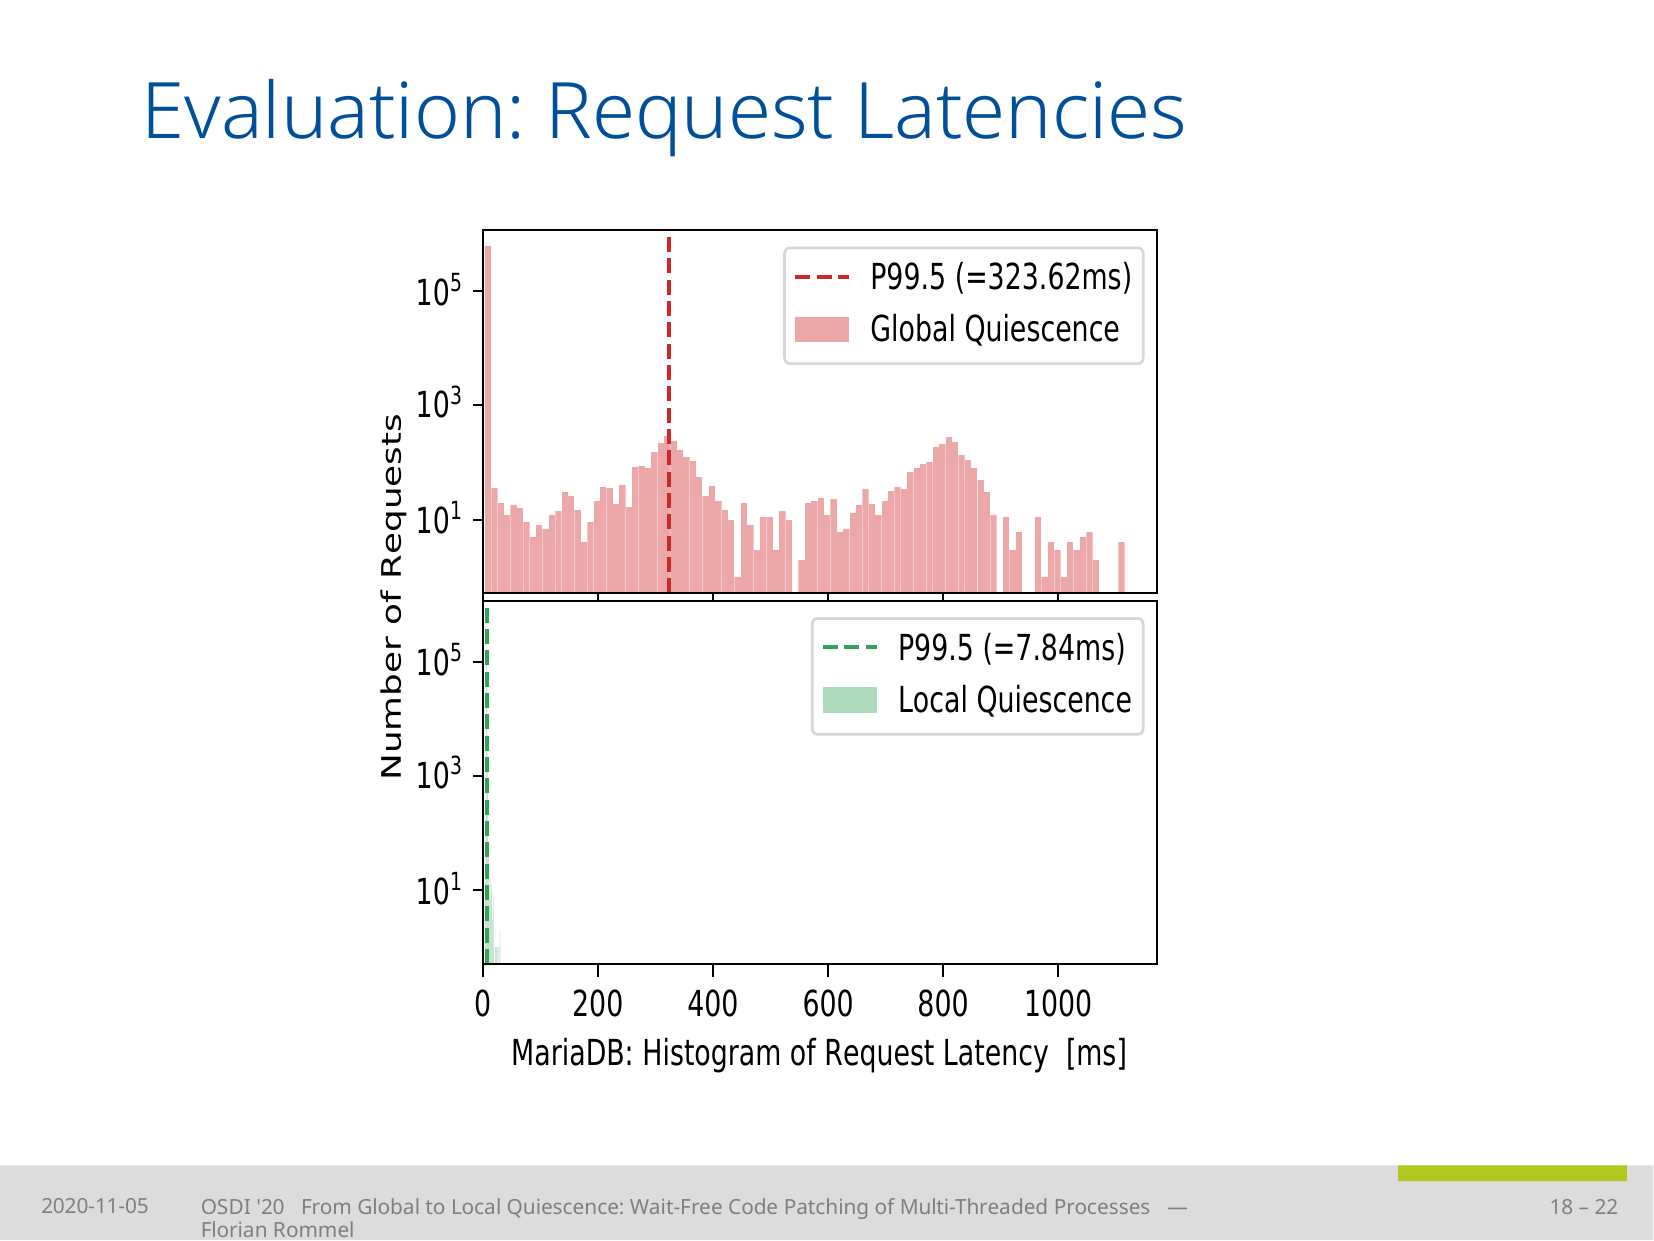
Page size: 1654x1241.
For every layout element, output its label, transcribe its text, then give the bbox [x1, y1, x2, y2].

title Evaluation: Request Latencies [141, 55, 1223, 134]
picture [361, 204, 1176, 1099]
